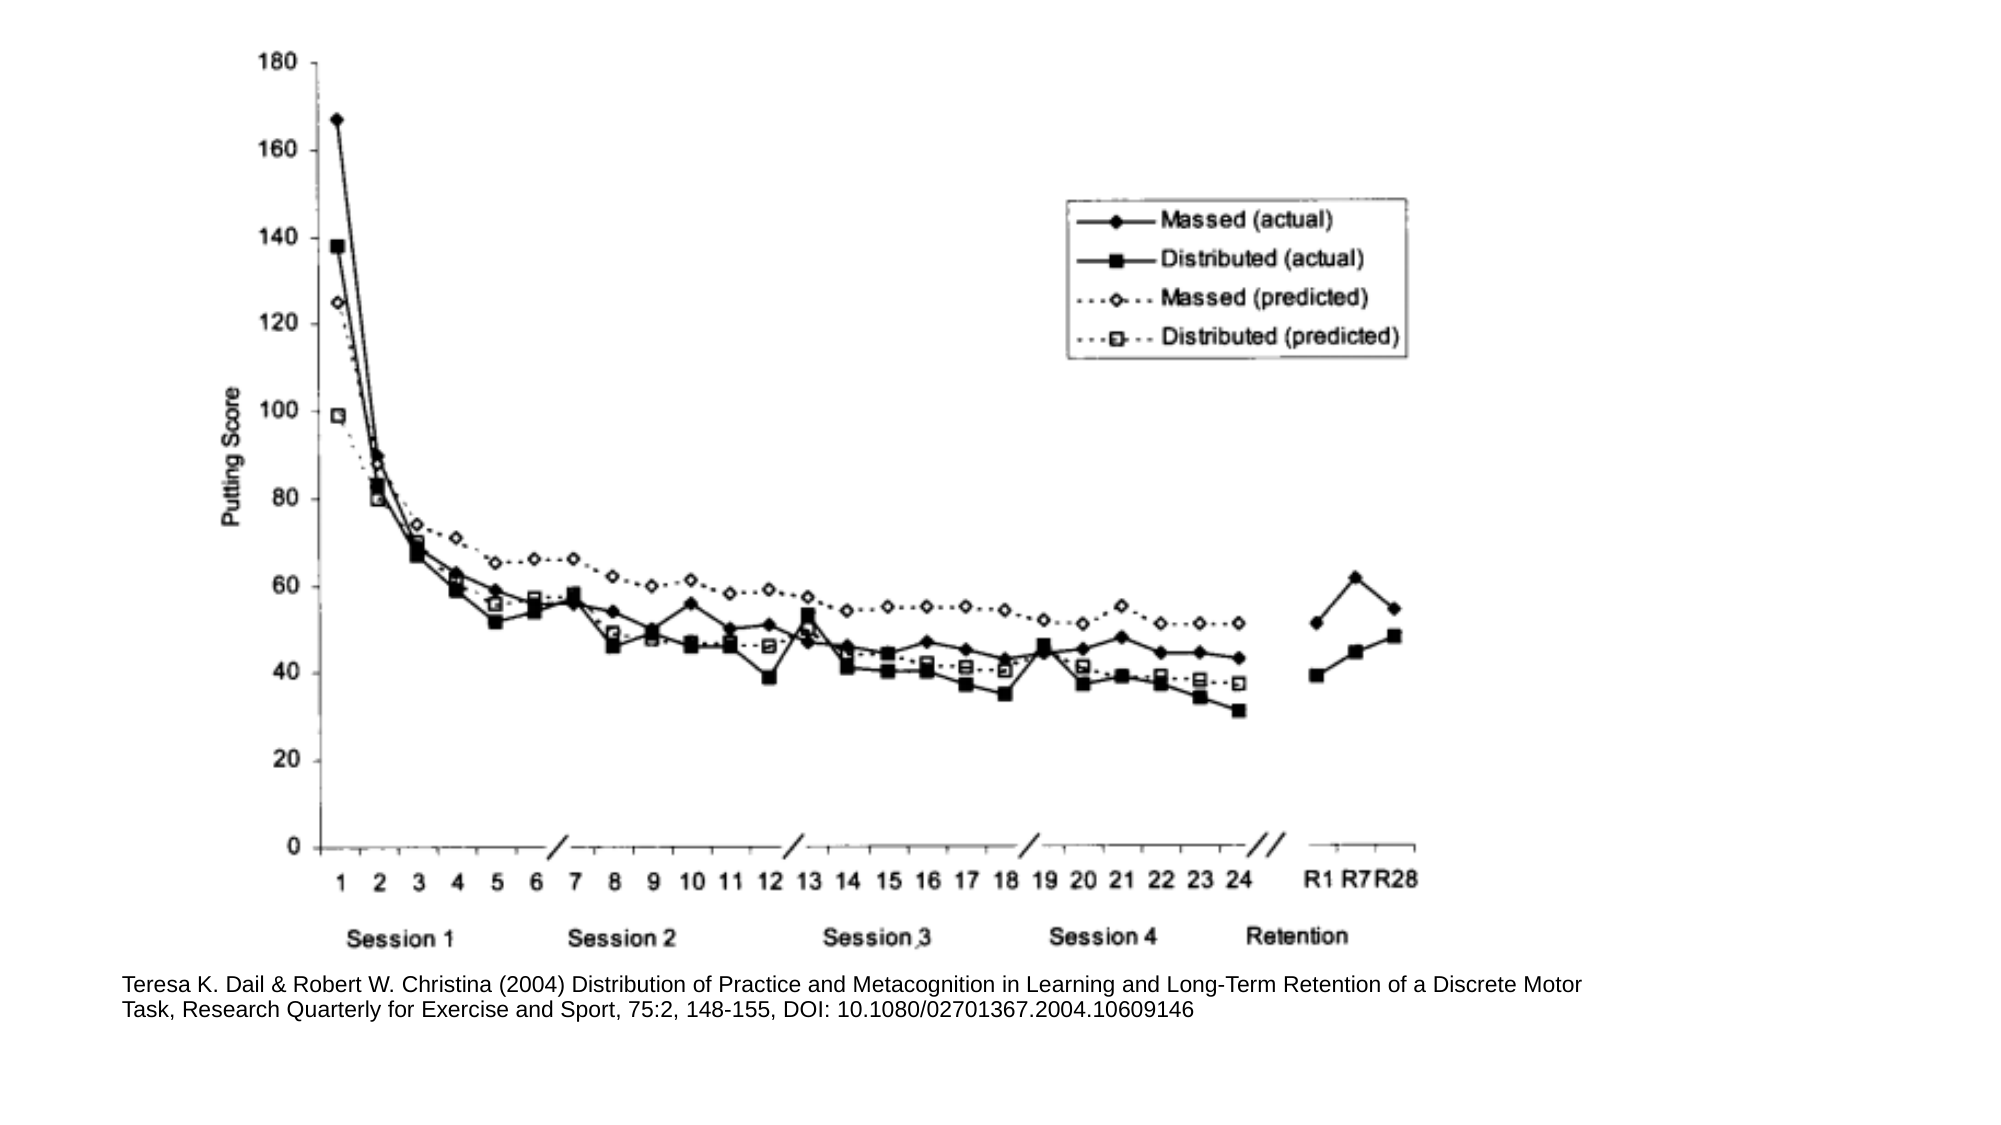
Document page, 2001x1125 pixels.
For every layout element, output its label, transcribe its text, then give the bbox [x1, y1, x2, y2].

picture [178, 0, 1471, 965]
text_box Teresa K. Dail & Robert W. Christina (2004) Distribution of Practice and Metacognition in Learning and Long-Term Retention of a Discrete Motor Task, Research Quarterly for Exercise and Sport, 75:2, 148-155, DOI: 10.1080/02701367.2004.10609146 [107, 964, 1608, 1075]
